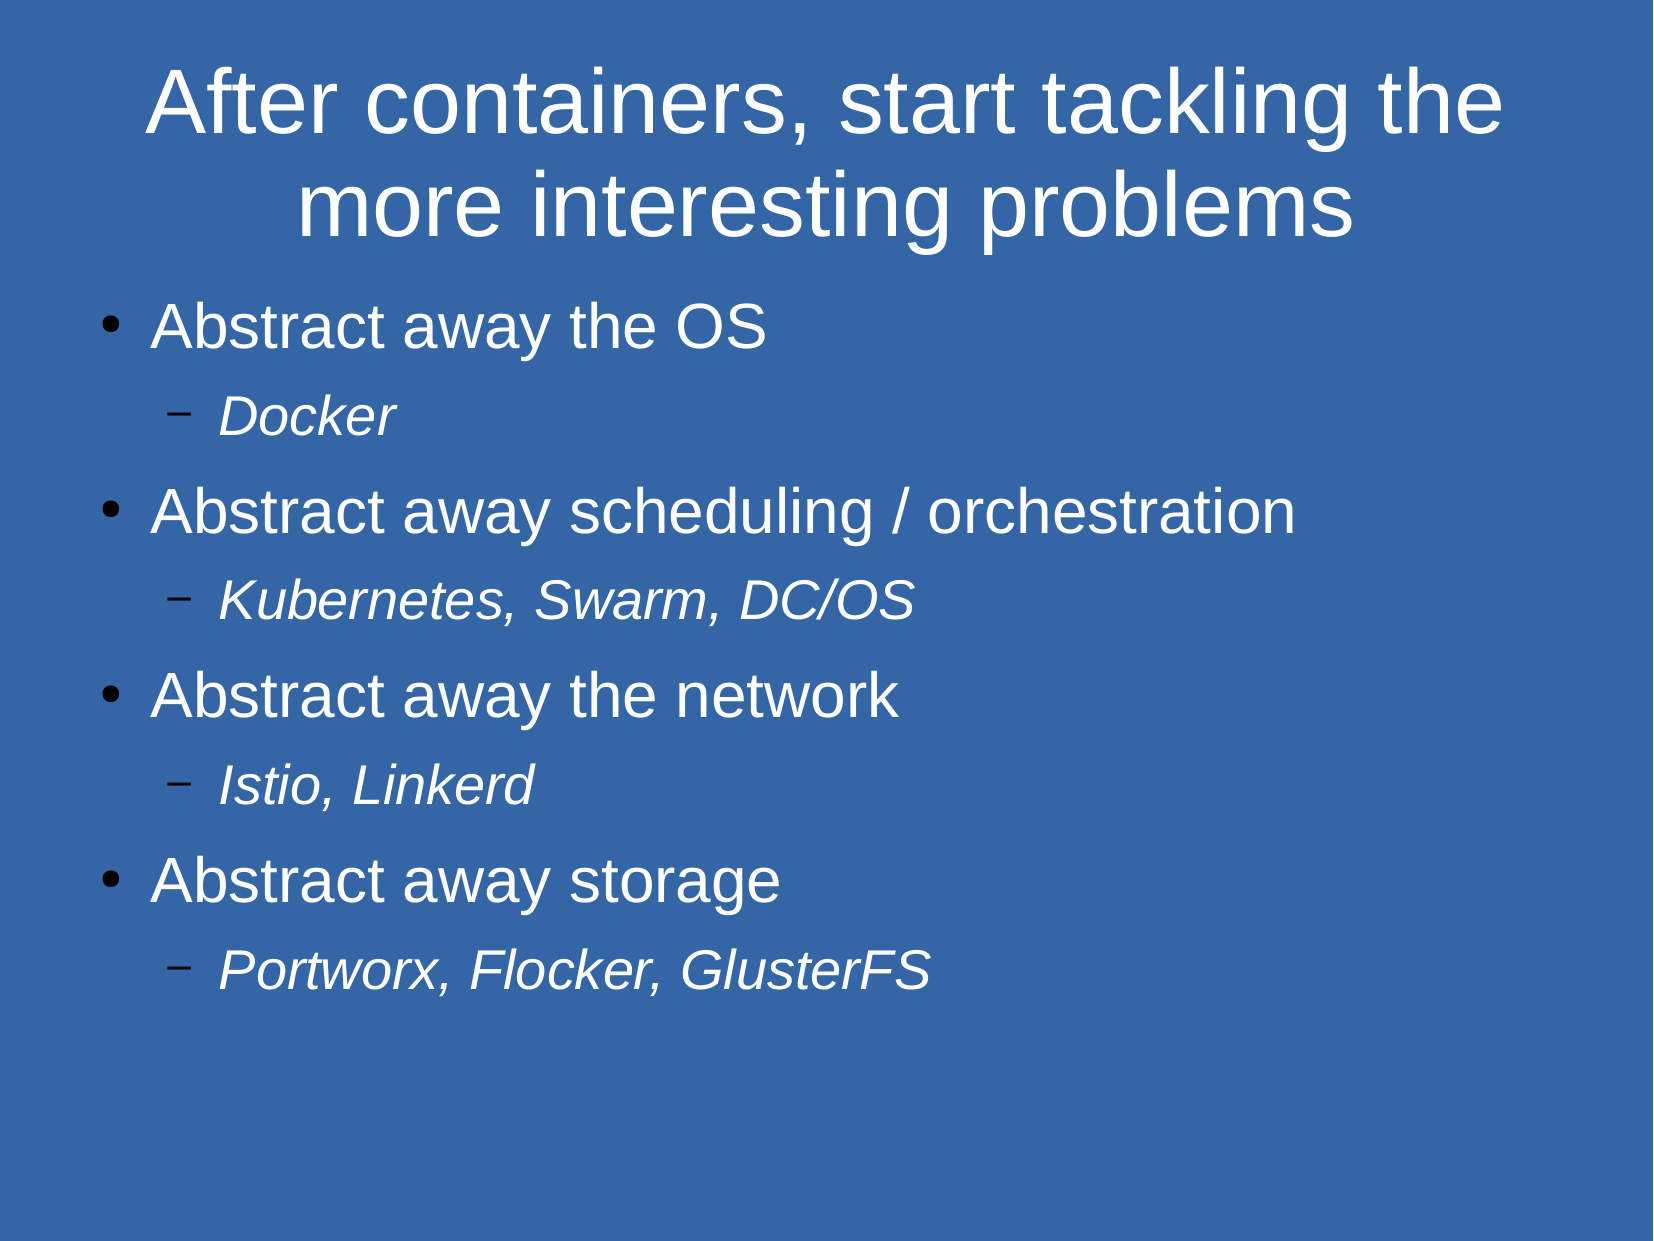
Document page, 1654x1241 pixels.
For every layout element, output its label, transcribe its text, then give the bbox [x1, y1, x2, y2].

list Abstract away the OS Docker Abstract away scheduling / orchestration Kubernetes, Swarm, DC/OS Abstract away the network Istio, Linkerd Abstract away storage Portworx, Flocker, GlusterFS [82, 290, 1571, 1010]
title After containers, start tackling the more interesting problems [82, 49, 1571, 257]
